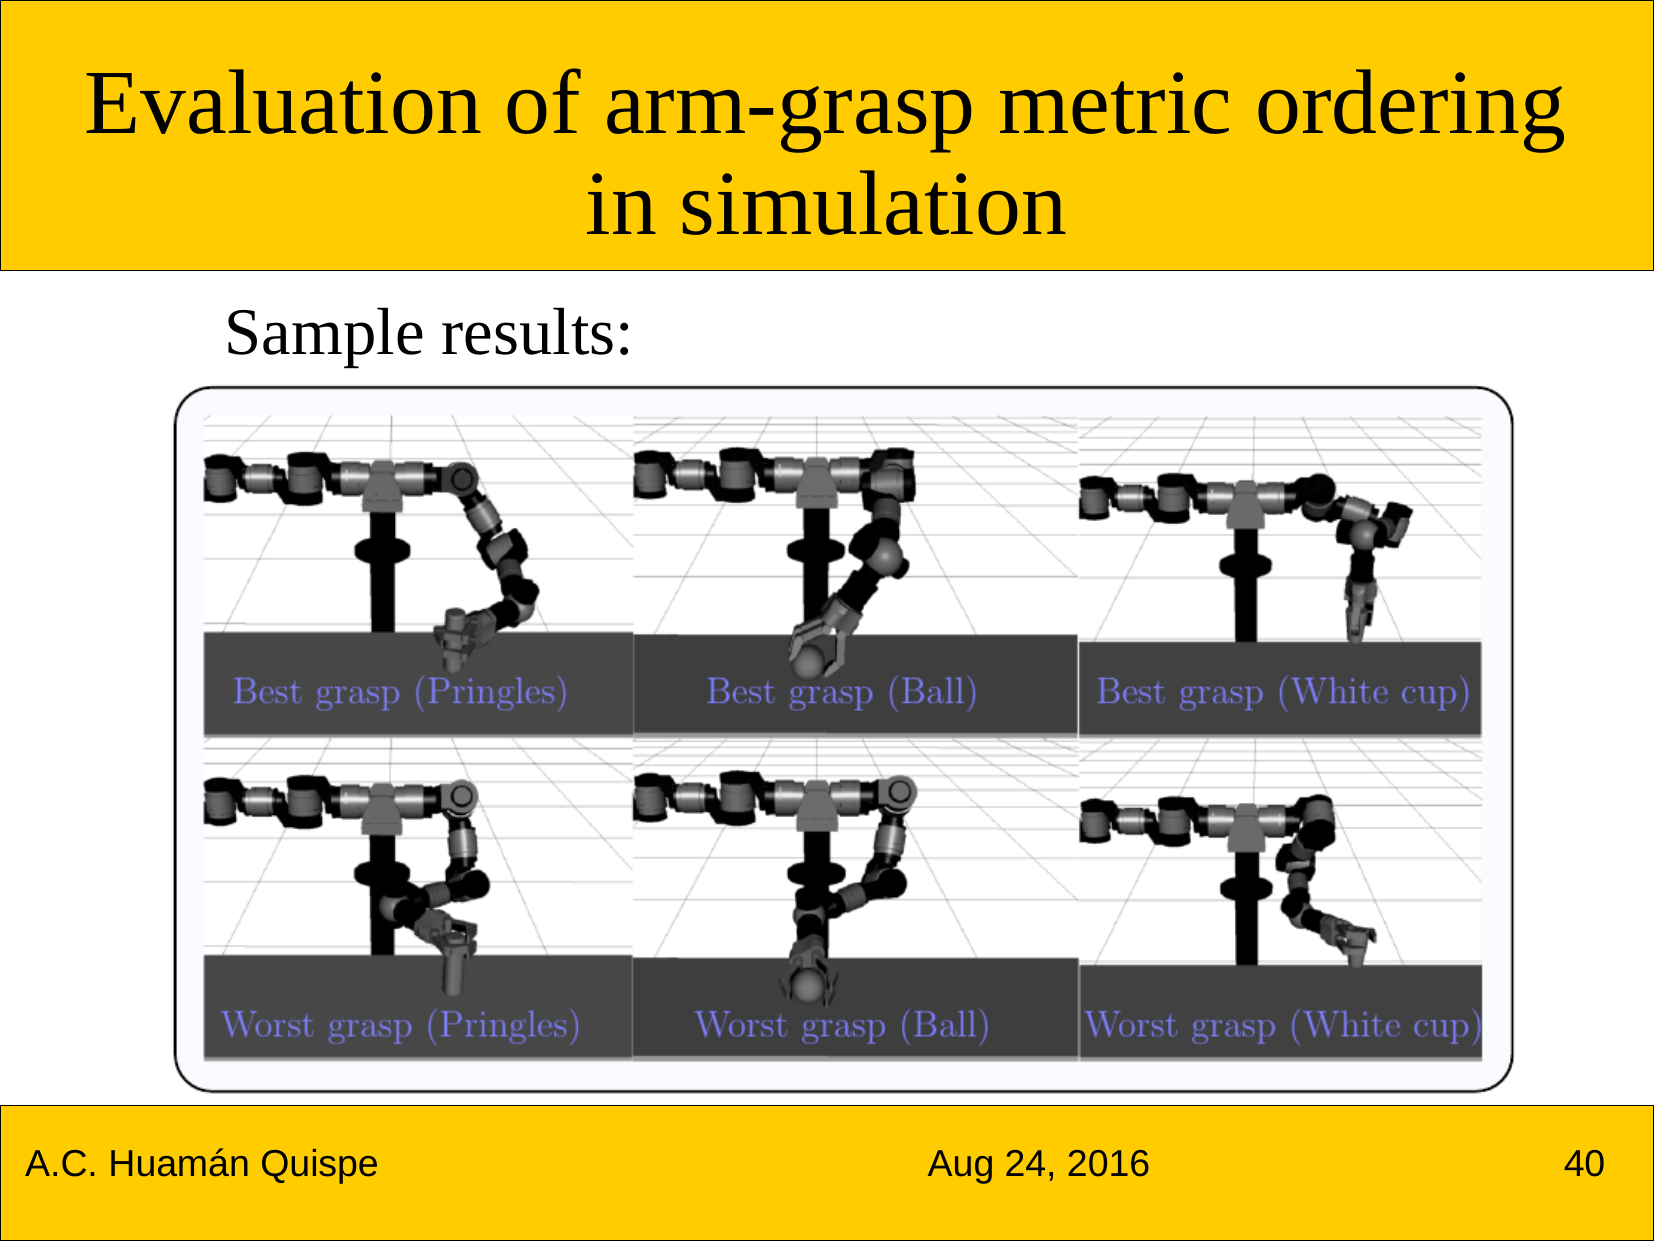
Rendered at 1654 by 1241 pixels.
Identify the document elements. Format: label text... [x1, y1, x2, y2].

picture [165, 379, 1521, 1104]
title Evaluation of arm-grasp metric ordering in simulation [82, 49, 1571, 257]
text_box Sample results: [210, 287, 766, 406]
